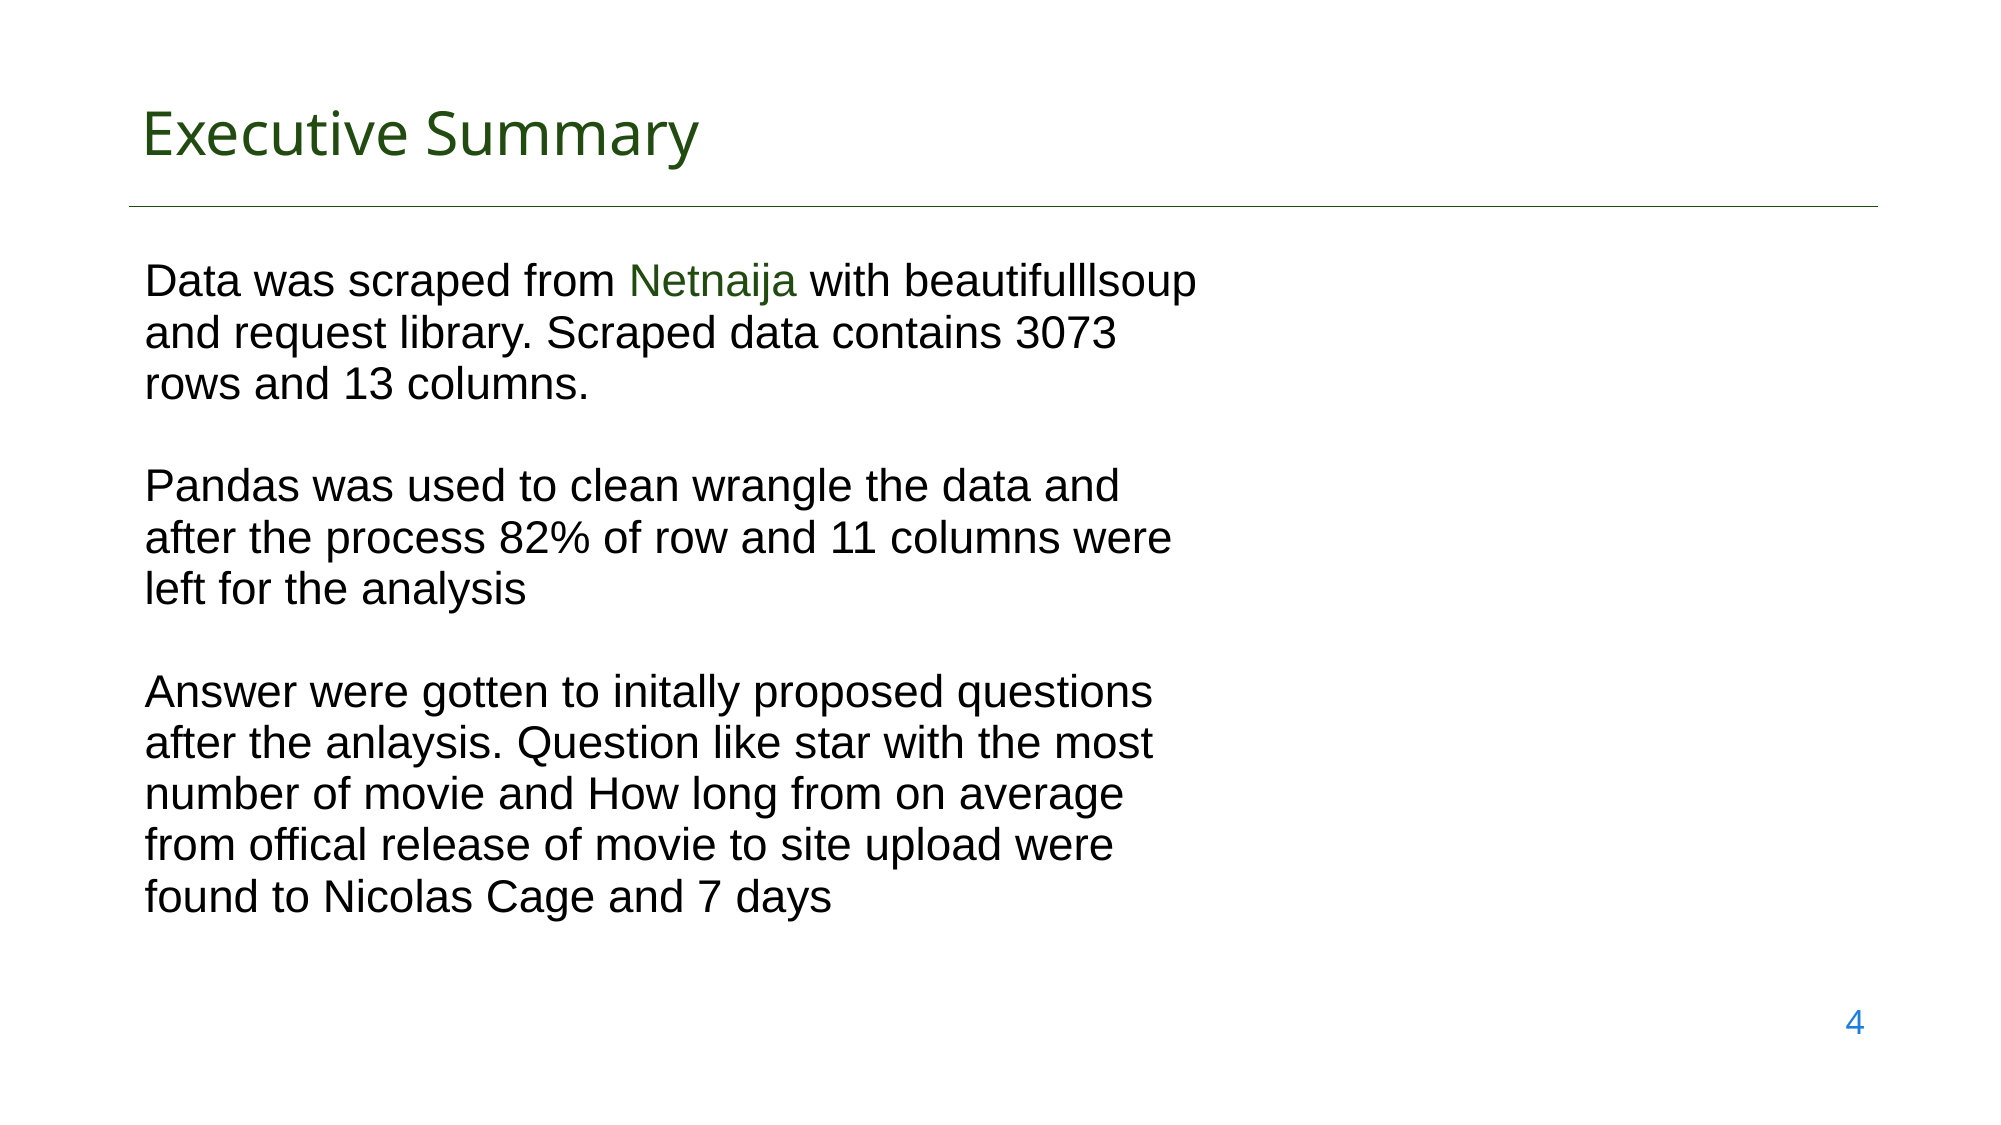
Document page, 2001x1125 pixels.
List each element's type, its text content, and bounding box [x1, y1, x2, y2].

text_box Executive Summary [126, 88, 1852, 179]
slide_number <number> [1429, 988, 1880, 1055]
text_box Data was scraped from Netnaija with beautifulllsoup and request library. Scraped data contains 3073 rows and 13 columns. Pandas was used to clean wrangle the data and after the process 82% of row and 11 columns were left for the analysis Answer were gotten to initally proposed questions after the anlaysis. Question like star with the most number of movie and How long from on average from offical release of movie to site upload were found to Nicolas Cage and 7 days [129, 248, 1229, 1052]
